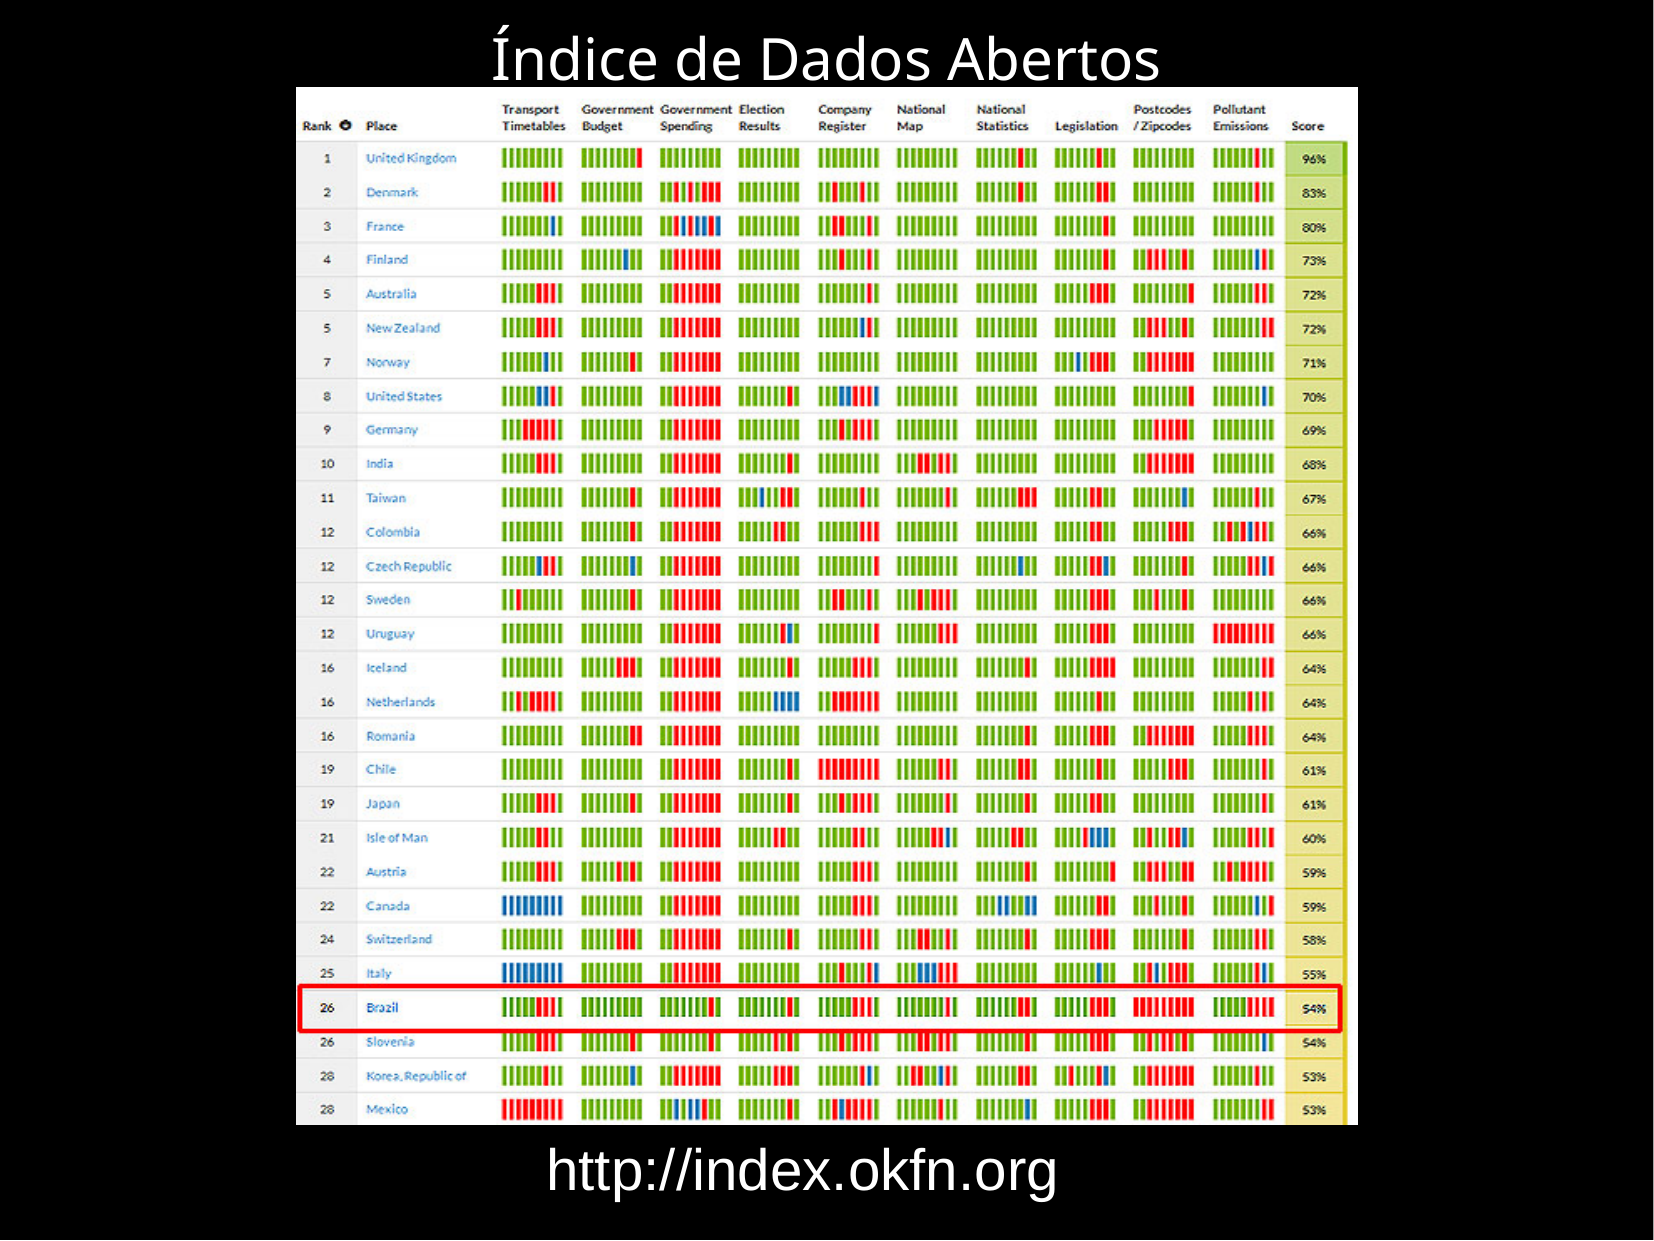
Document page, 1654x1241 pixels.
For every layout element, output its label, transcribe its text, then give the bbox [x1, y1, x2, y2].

picture [296, 87, 1358, 1125]
text_box http://index.okfn.org [531, 1130, 1075, 1211]
title Índice de Dados Abertos [82, 0, 1571, 162]
